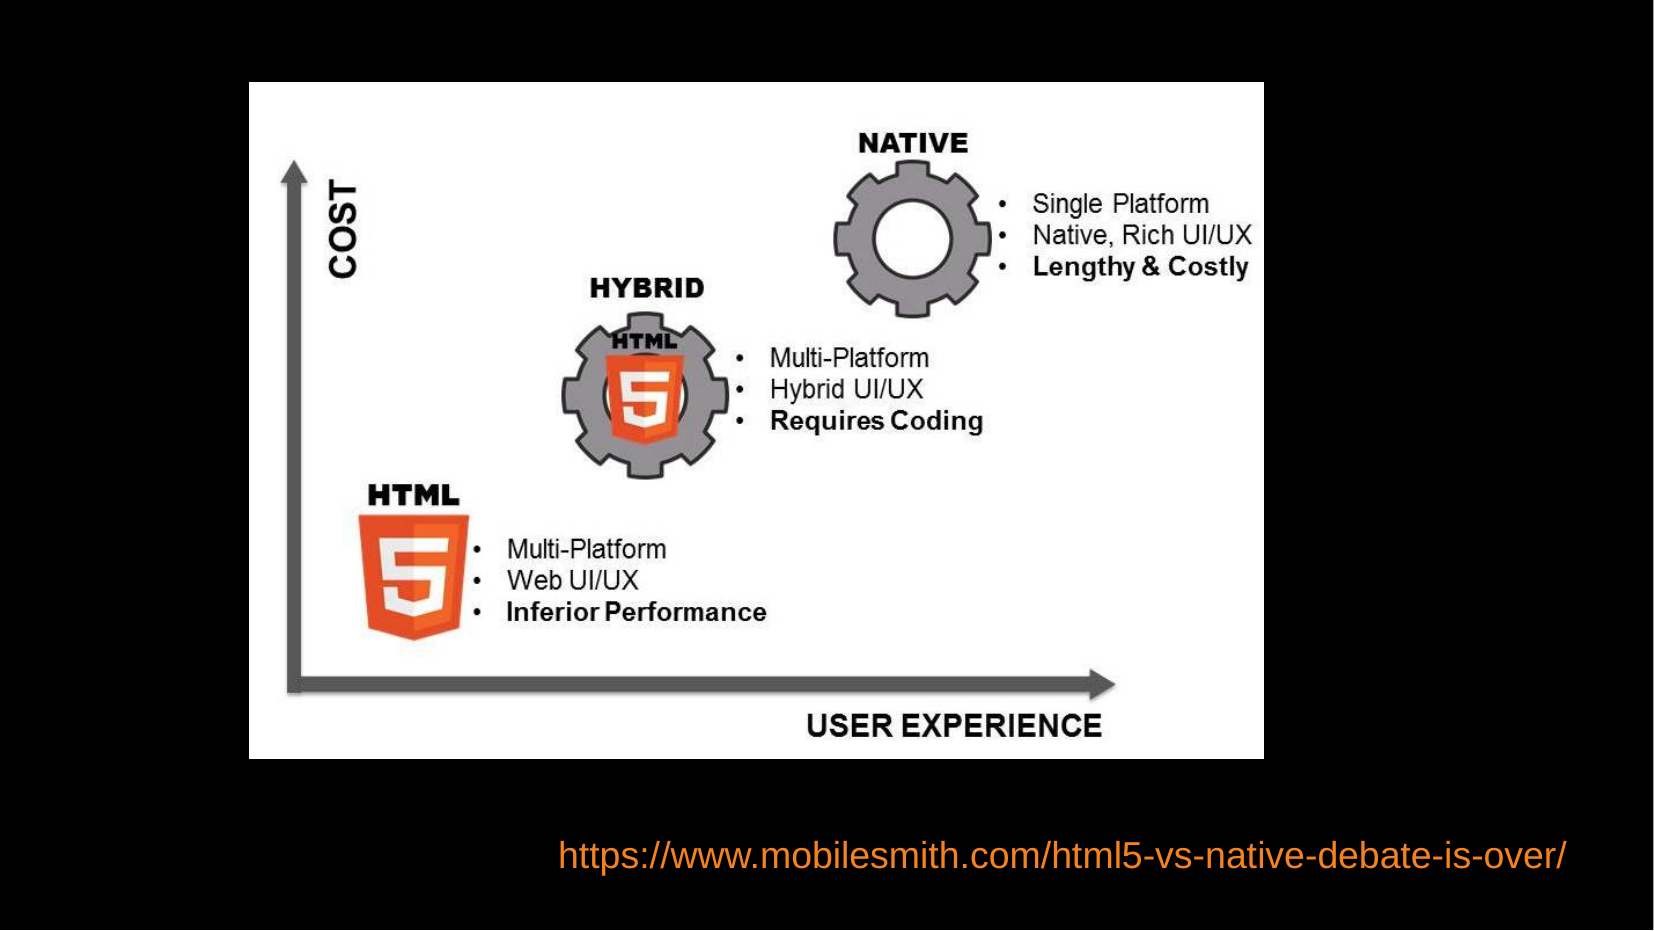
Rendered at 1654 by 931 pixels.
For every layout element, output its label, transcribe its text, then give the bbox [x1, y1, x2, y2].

text_box https://www.mobilesmith.com/html5-vs-native-debate-is-over/ [543, 827, 1613, 898]
picture [249, 82, 1264, 759]
